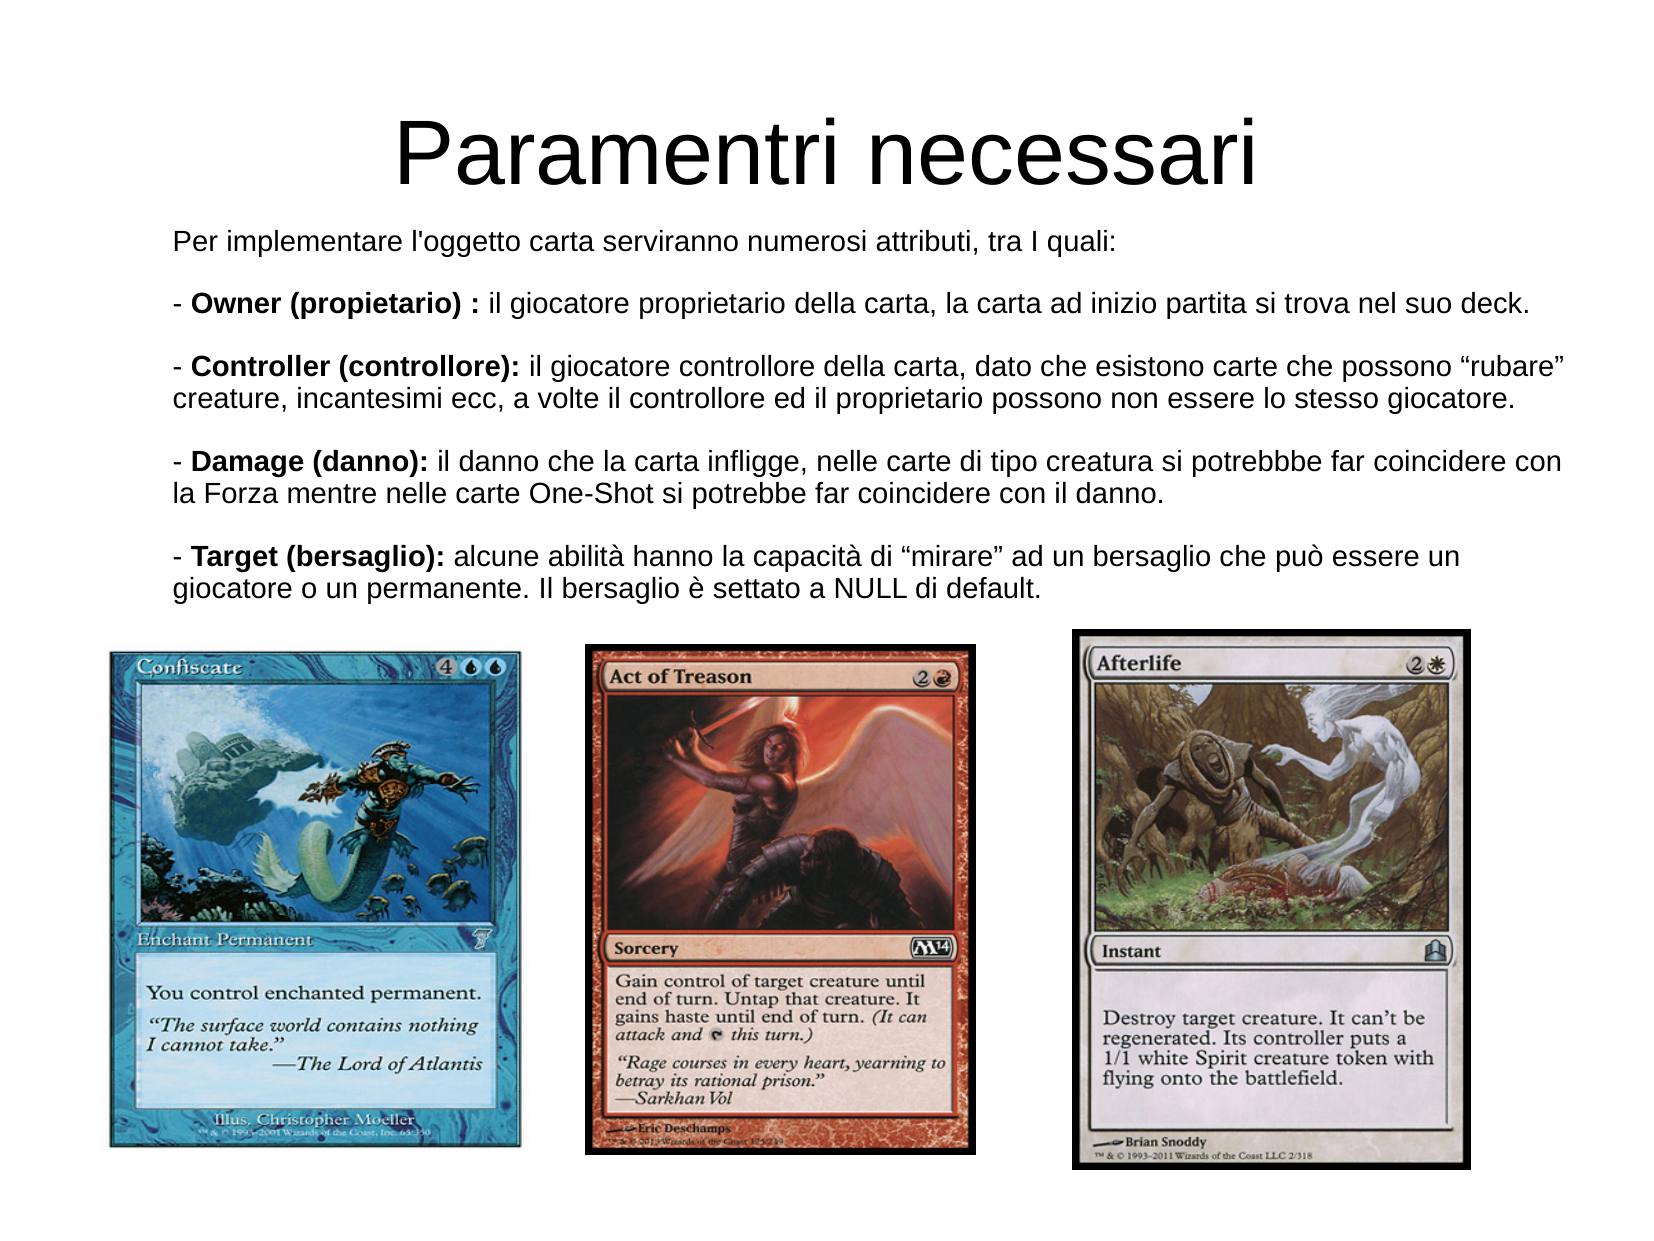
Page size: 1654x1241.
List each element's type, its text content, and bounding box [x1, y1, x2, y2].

picture [585, 644, 976, 1156]
list Per implementare l'oggetto carta serviranno numerosi attributi, tra I quali: - Owner (propietario) : il giocatore proprietario della carta, la carta ad inizio partita si trova nel suo deck. - Controller (controllore): il giocatore controllore della carta, dato che esistono carte che possono “rubare” creature, incantesimi ecc, a volte il controllore ed il proprietario possono non essere lo stesso giocatore. - Damage (danno): il danno che la carta infligge, nelle carte di tipo creatura si potrebbbe far coincidere con la Forza mentre nelle carte One-Shot si potrebbe far coincidere con il danno. - Target (bersaglio): alcune abilità hanno la capacità di “mirare” ad un bersaglio che può essere un giocatore o un permanente. Il bersaglio è settato a NULL di default. [101, 225, 1591, 945]
picture [1072, 629, 1471, 1171]
picture [101, 644, 530, 1156]
title Paramentri necessari [82, 49, 1571, 257]
